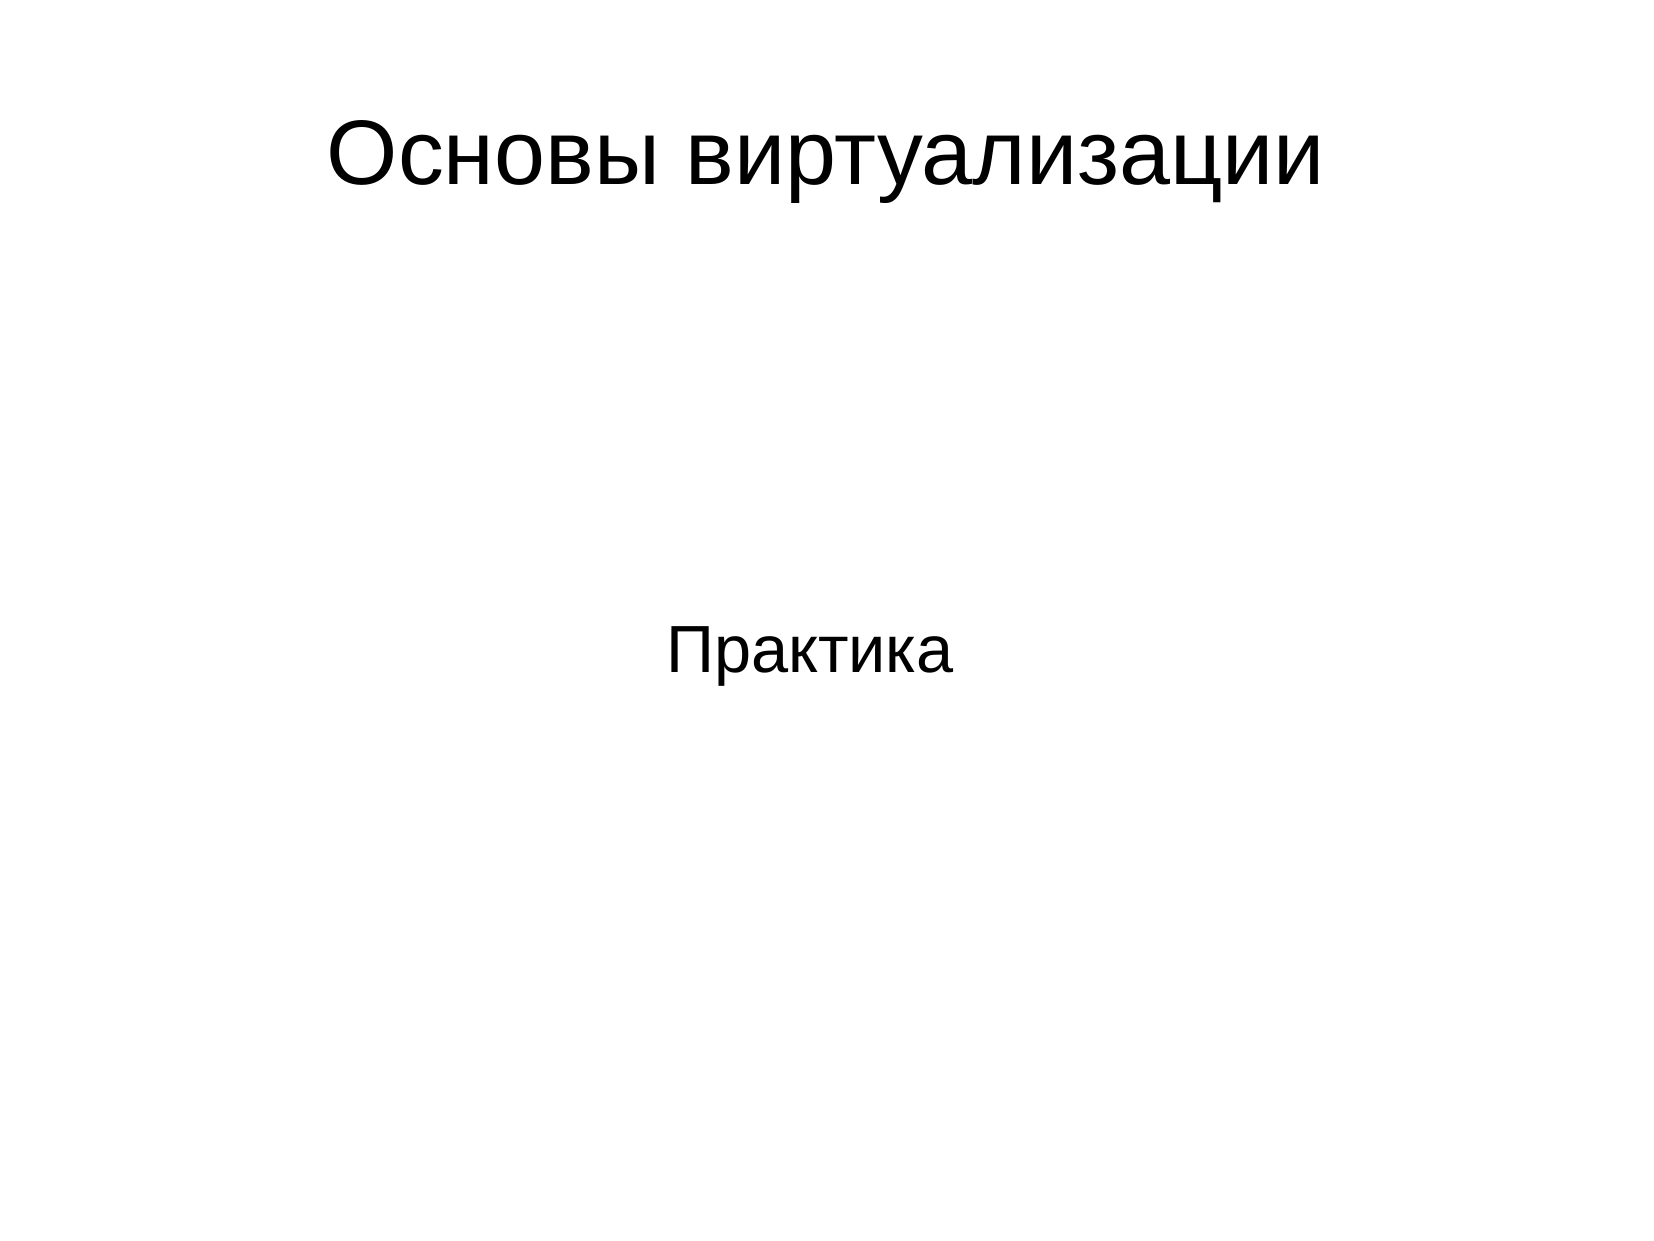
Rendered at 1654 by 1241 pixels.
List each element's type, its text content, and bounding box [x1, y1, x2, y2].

subtitle Практика [82, 290, 1538, 1010]
title Основы виртуализации [82, 49, 1571, 257]
